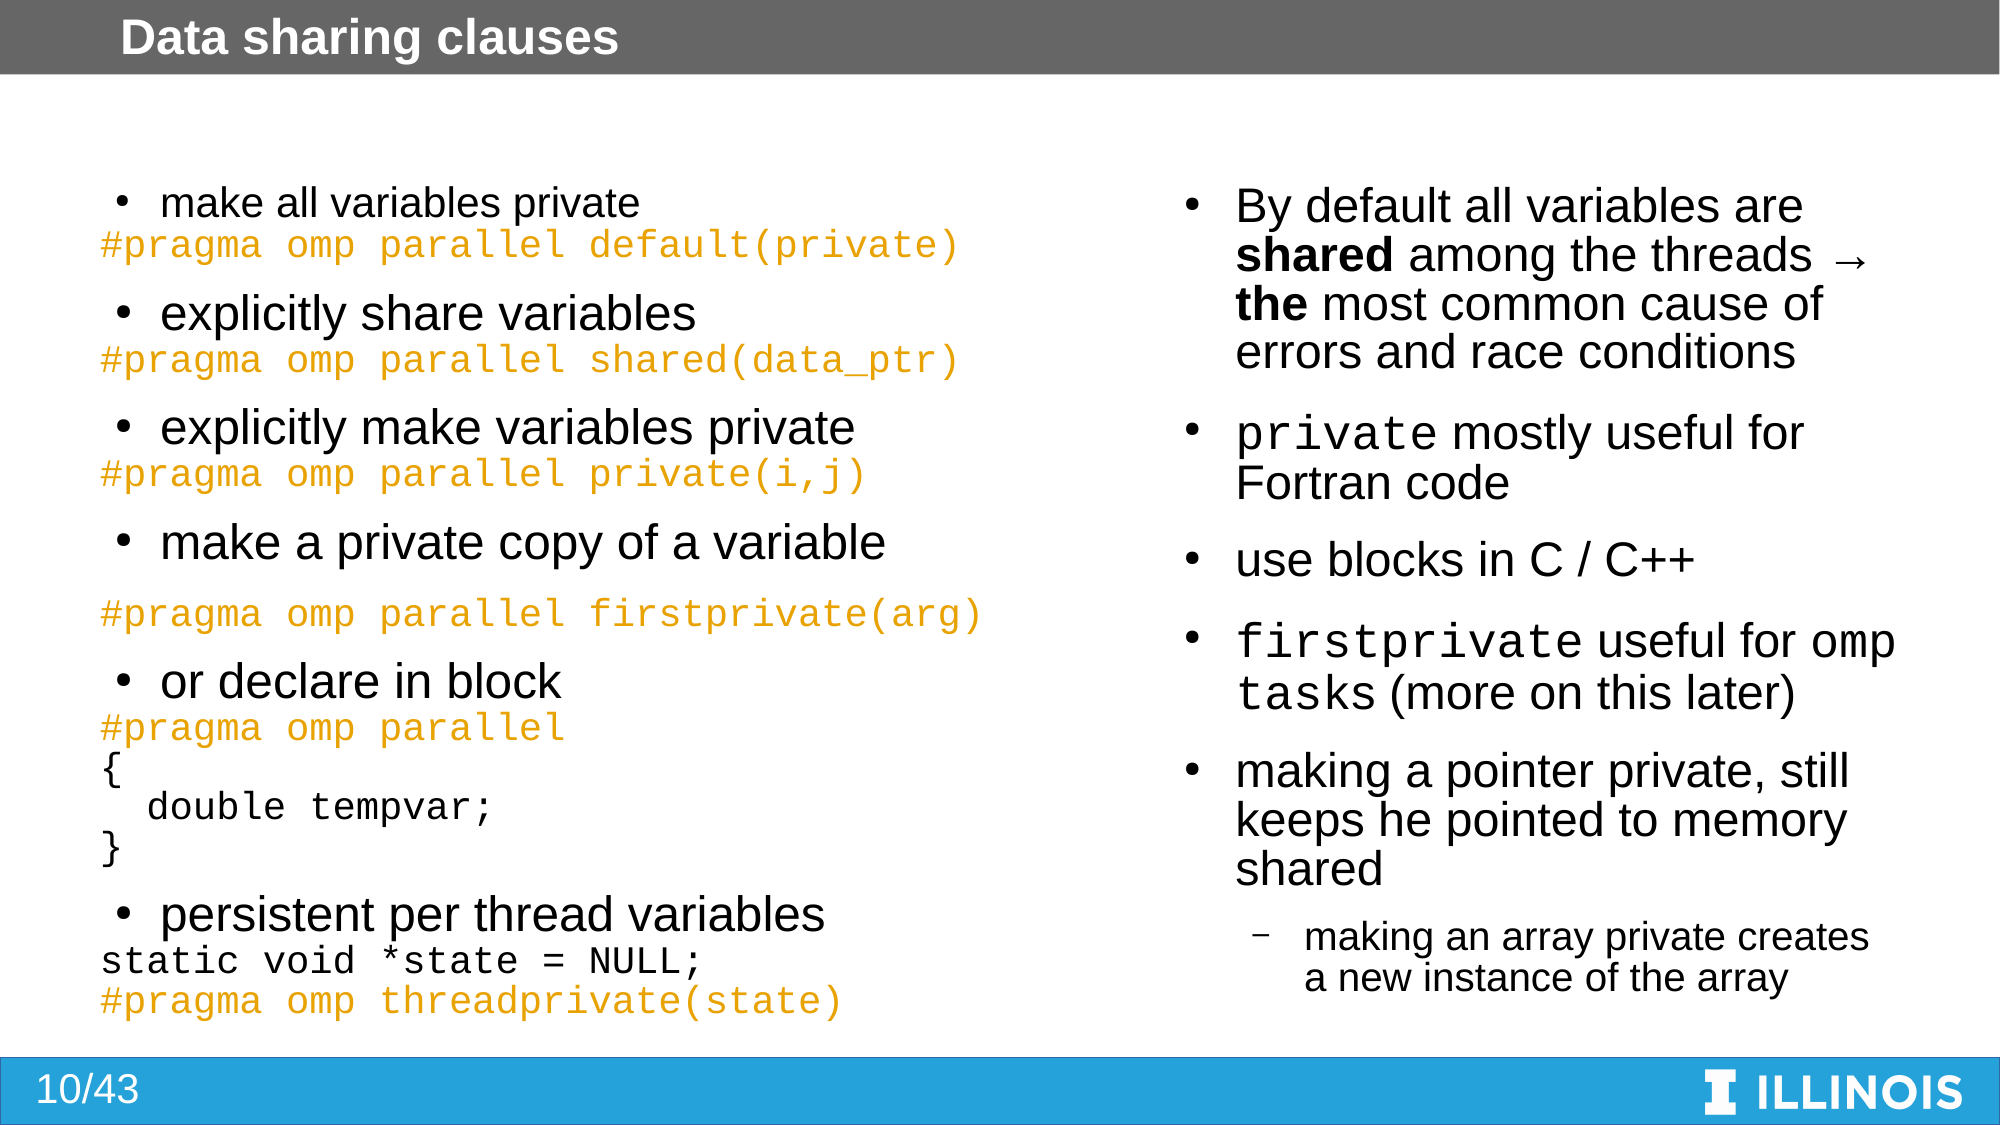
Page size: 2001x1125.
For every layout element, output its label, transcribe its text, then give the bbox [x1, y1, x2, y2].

list By default all variables are shared among the threads → the most common cause of errors and race conditions private mostly useful for Fortran code use blocks in C / C++ firstprivate useful for omp tasks (more on this later) making a pointer private, still keeps he pointed to memory shared making an array private creates a new instance of the array [1166, 183, 1901, 1022]
list make all variables private #pragma omp parallel default(private) explicitly share variables #pragma omp parallel shared(data_ptr) explicitly make variables private #pragma omp parallel private(i,j) make a private copy of a variable #pragma omp parallel firstprivate(arg) or declare in block #pragma omp parallel { double tempvar; } persistent per thread variables static void *state = NULL; #pragma omp threadprivate(state) [99, 183, 1126, 1022]
picture [1705, 1069, 1962, 1115]
title Data sharing clauses [0, 0, 2000, 75]
